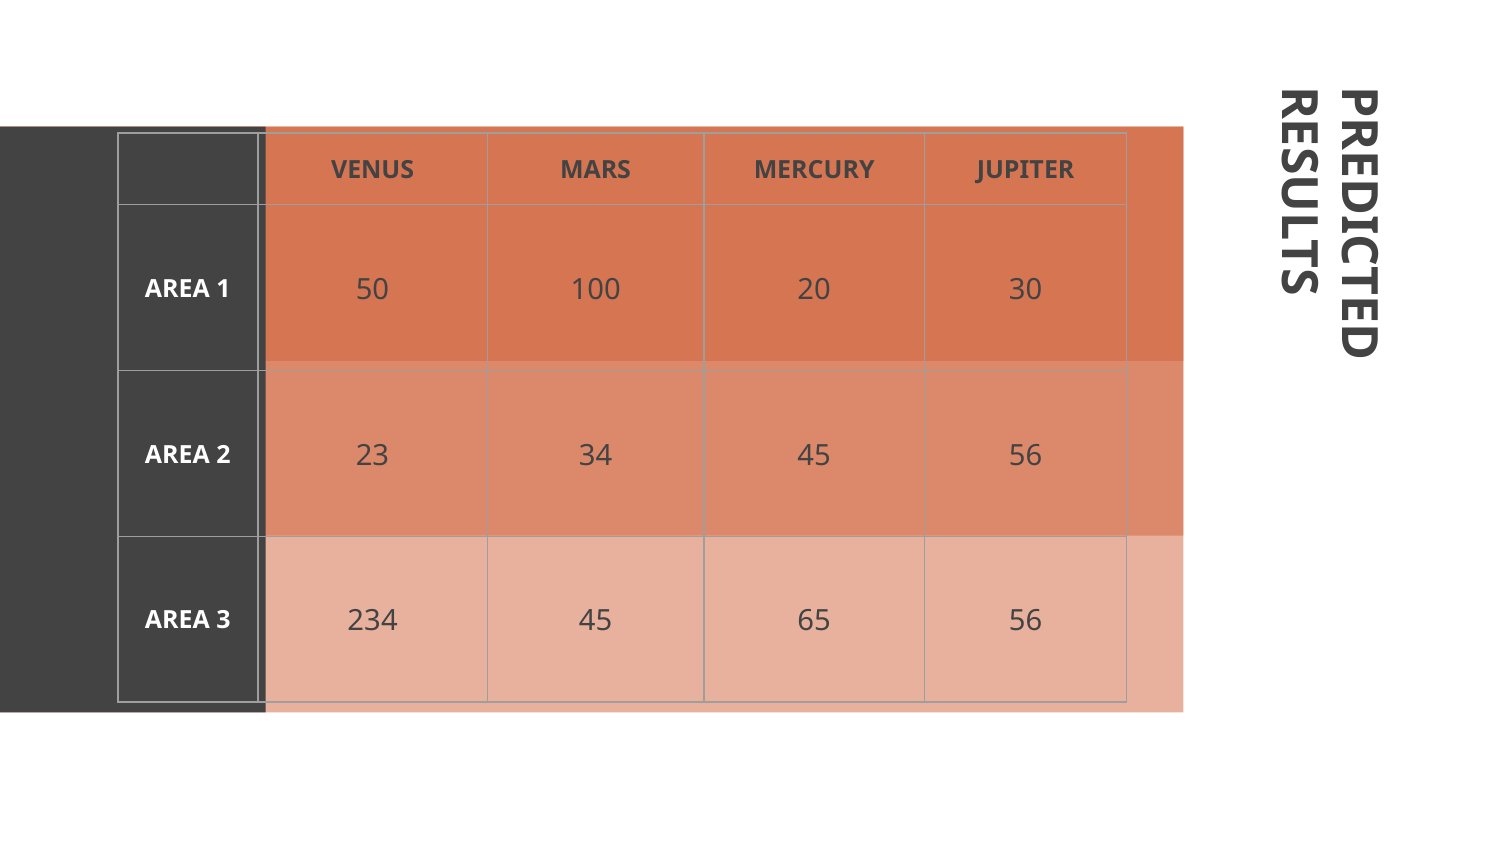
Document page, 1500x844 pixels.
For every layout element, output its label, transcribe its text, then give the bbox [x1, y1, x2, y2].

table_cell AREA 3 [119, 537, 257, 701]
table_header MARS [488, 134, 703, 204]
table_cell 34 [488, 371, 703, 536]
table_cell 50 [259, 205, 487, 370]
table_header MERCURY [705, 134, 924, 204]
table_cell 20 [705, 205, 924, 370]
table_cell 234 [259, 537, 487, 701]
title PREDICTED RESULTS [1327, 71, 1408, 535]
text_box [0, 126, 1184, 713]
table_cell AREA 1 [119, 205, 257, 370]
table_cell 65 [705, 537, 924, 701]
table_cell 100 [488, 205, 703, 370]
table_cell 23 [259, 371, 487, 536]
table_cell 45 [705, 371, 924, 536]
table_header JUPITER [925, 134, 1126, 204]
table_header [119, 134, 257, 204]
table_cell 56 [925, 371, 1126, 536]
table_cell 45 [488, 537, 703, 701]
table_cell 30 [925, 205, 1126, 370]
table_cell 56 [925, 537, 1126, 701]
table_cell AREA 2 [119, 371, 257, 536]
table_header VENUS [259, 134, 487, 204]
